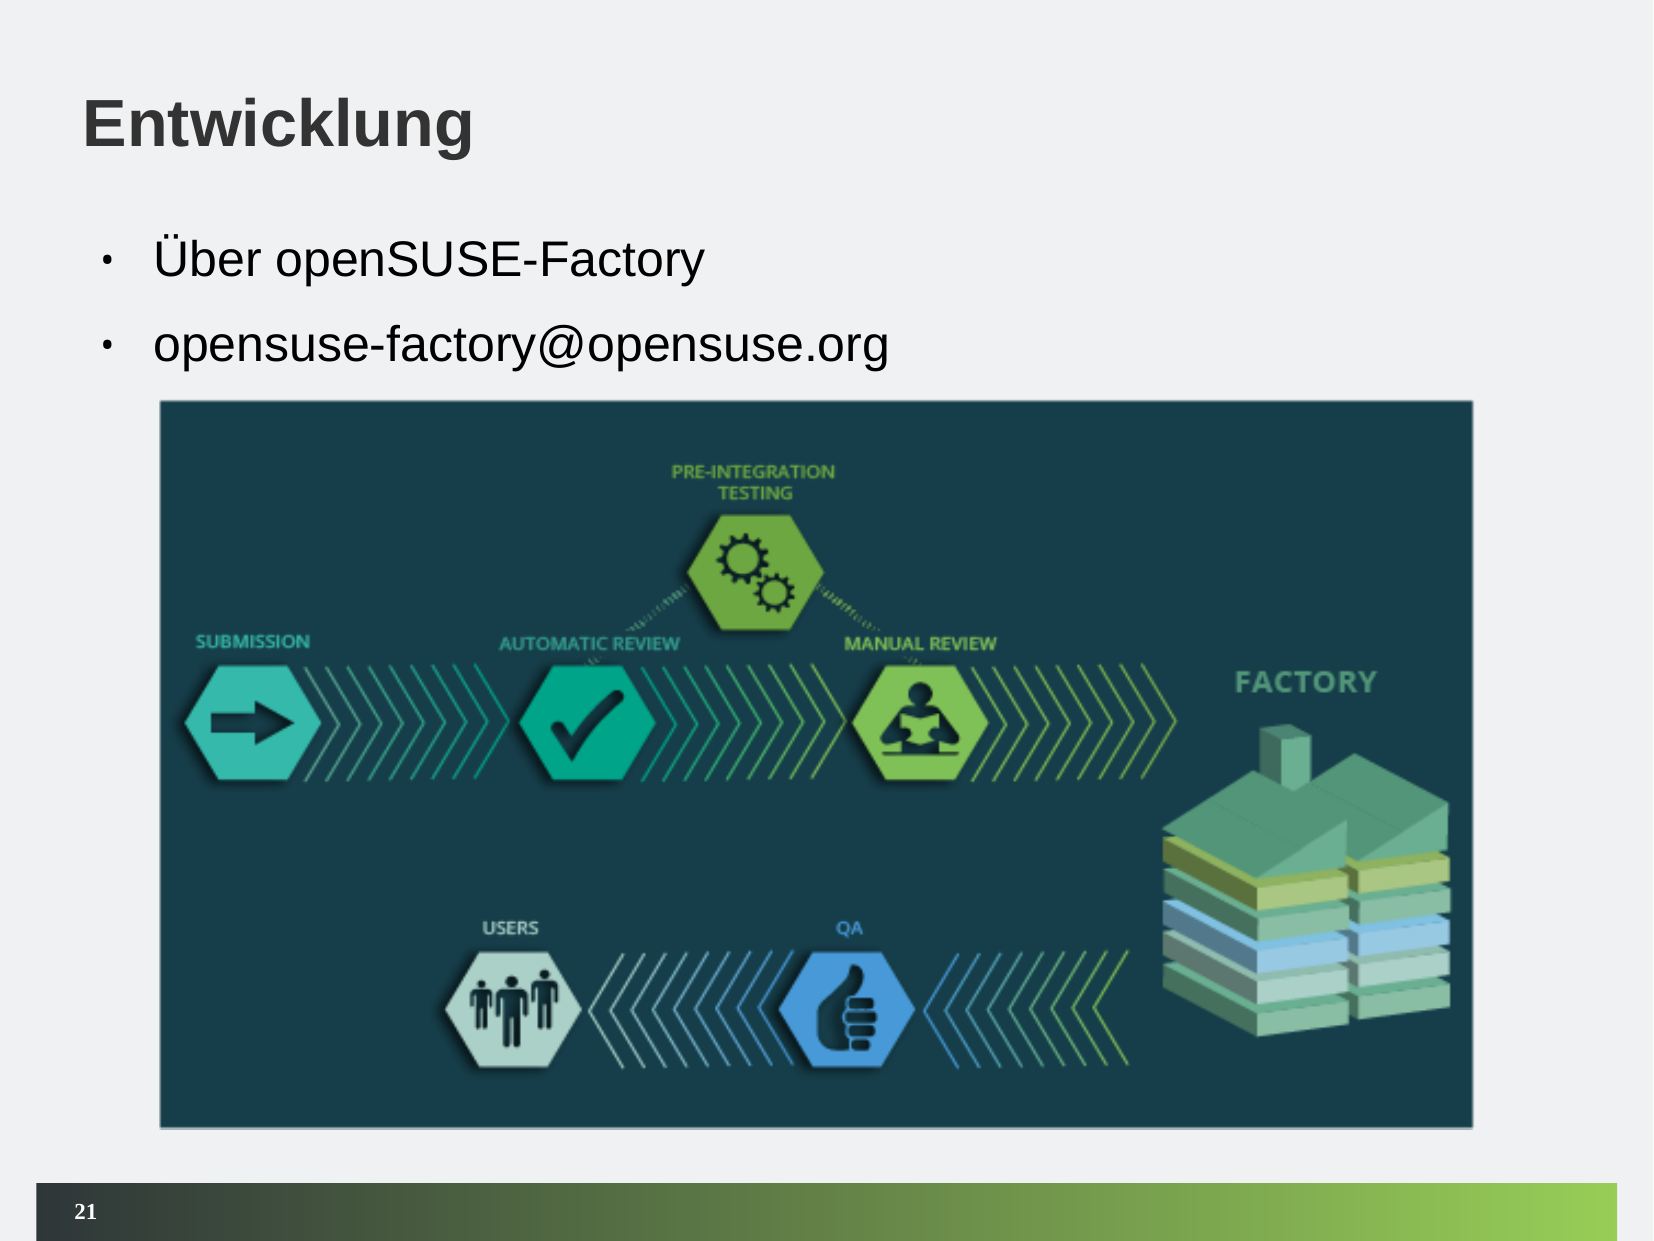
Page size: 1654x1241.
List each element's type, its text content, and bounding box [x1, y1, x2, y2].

list Über openSUSE-Factory opensuse-factory@opensuse.org [82, 231, 1571, 622]
title Entwicklung [82, 49, 1571, 198]
picture [0, 0, 1654, 1241]
